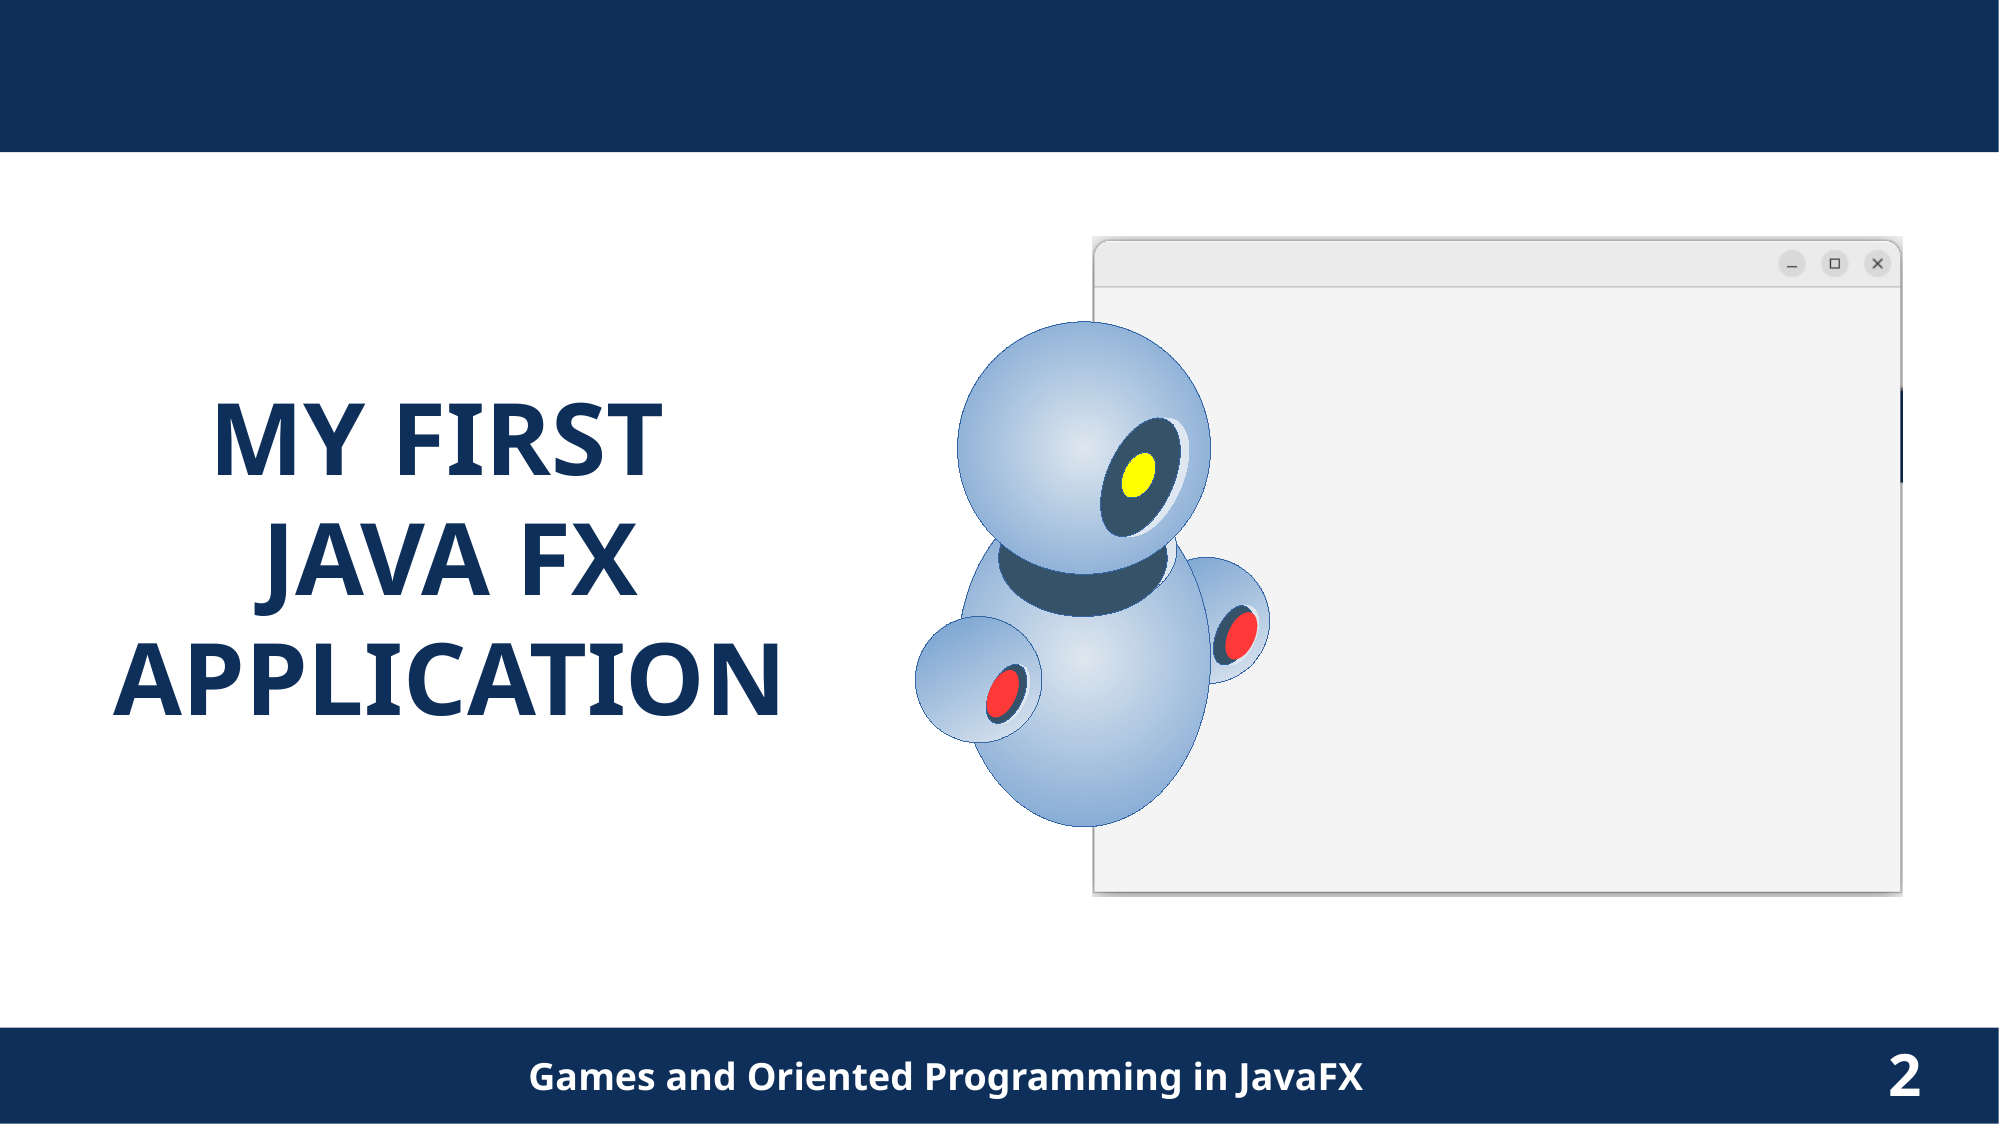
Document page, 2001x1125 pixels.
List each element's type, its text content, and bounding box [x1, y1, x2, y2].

text_box MY FIRST JAVA FX APPLICATION [55, 368, 845, 743]
picture [1092, 236, 1903, 897]
text_box [915, 321, 1270, 827]
